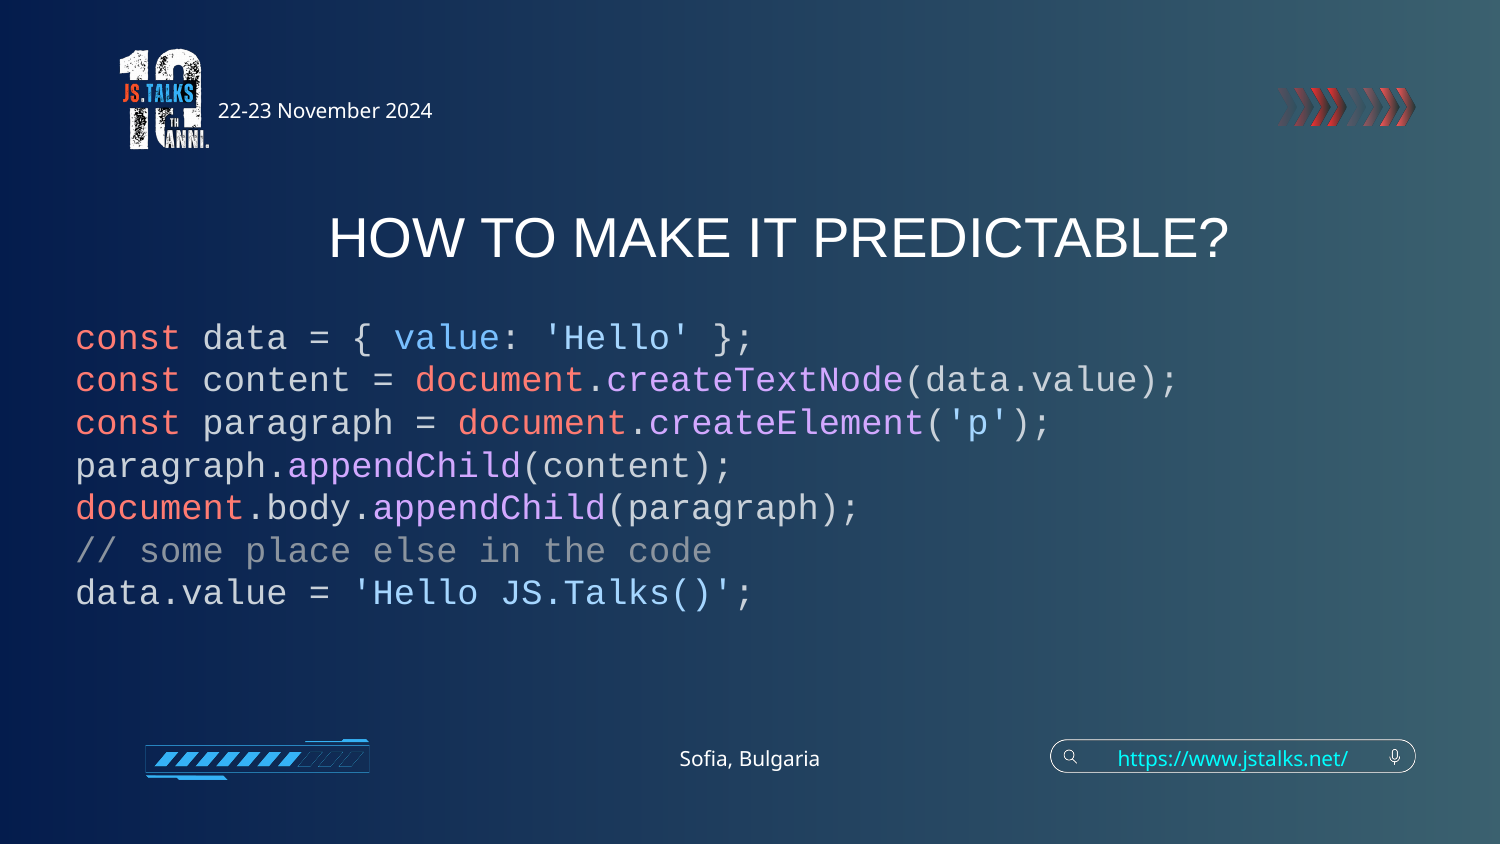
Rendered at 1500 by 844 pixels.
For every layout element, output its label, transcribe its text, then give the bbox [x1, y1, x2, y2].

text_box Sofia, Bulgaria [654, 744, 846, 772]
text_box HOW TO MAKE IT PREDICTABLE? [328, 183, 1233, 269]
text_box 22-23 November 2024 [217, 95, 507, 123]
text_box const data = { value: 'Hello' }; const content = document.createTextNode(data.value); const paragraph = document.createElement('p'); paragraph.appendChild(content); document.body.appendChild(paragraph); // some place else in the code data.value = 'Hello JS.Talks()'; [0, 313, 1500, 572]
text_box [1277, 88, 1416, 126]
text_box [1050, 739, 1416, 773]
text_box https://www.jstalks.net/ [1103, 744, 1362, 772]
text_box [145, 739, 370, 780]
text_box [65, 0, 258, 231]
